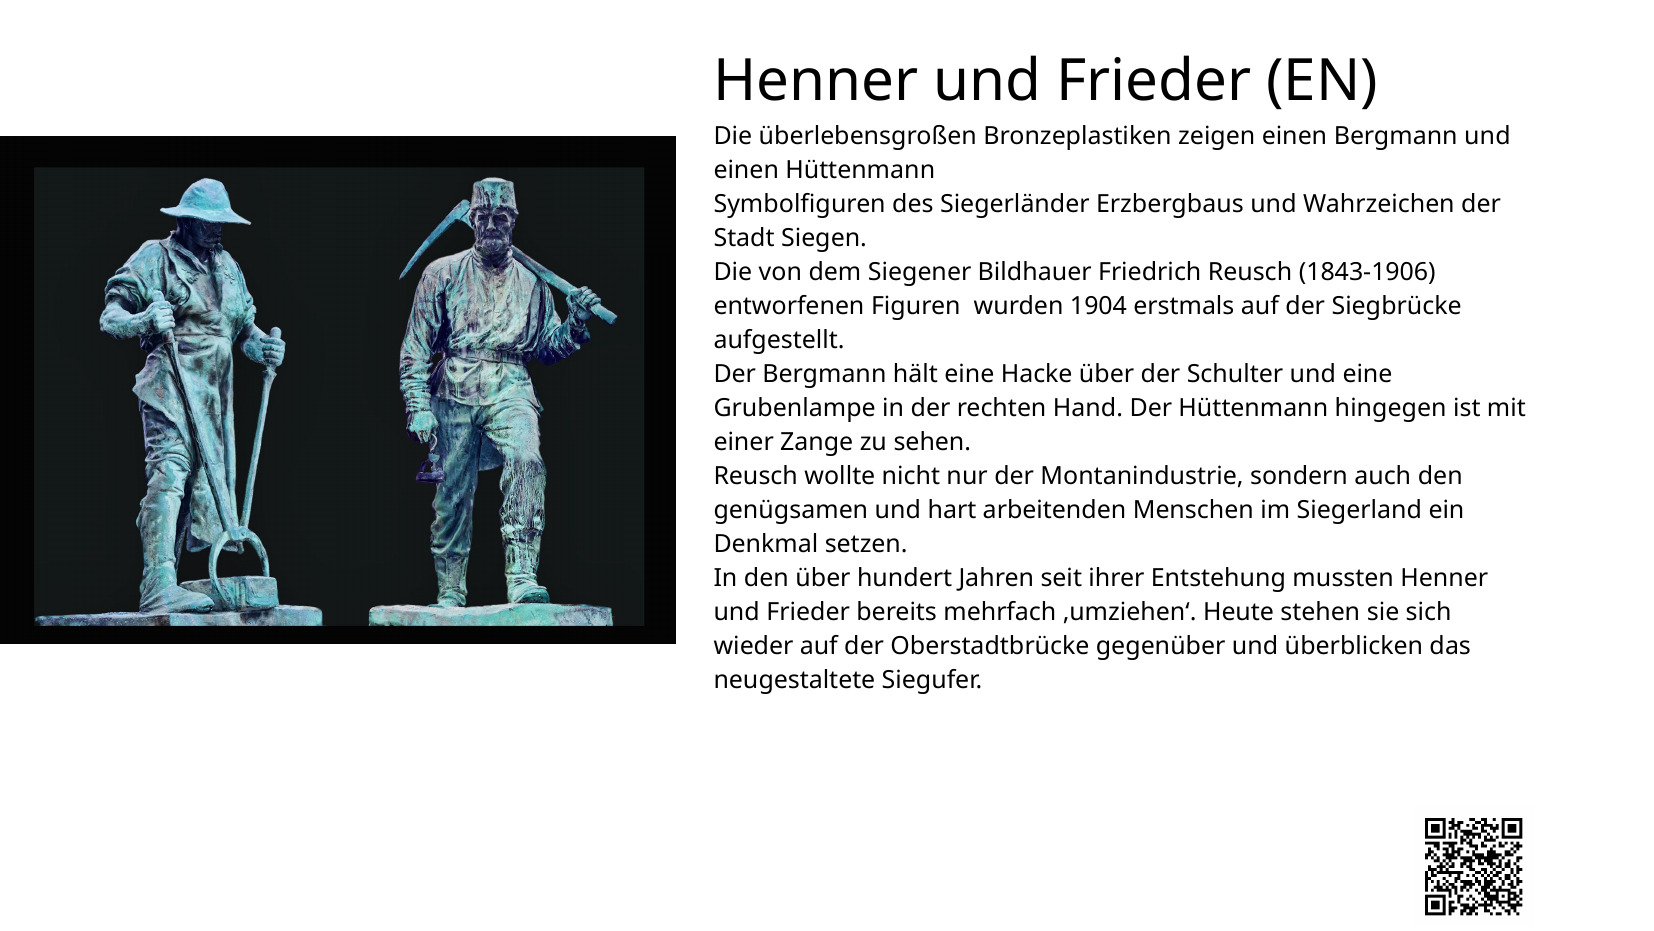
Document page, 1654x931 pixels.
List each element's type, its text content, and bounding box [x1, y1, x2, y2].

title Henner und Frieder (EN) Die überlebensgroßen Bronzeplastiken zeigen einen Bergmann und einen Hüttenmann Symbolfiguren des Siegerländer Erzbergbaus und Wahrzeichen der Stadt Siegen. Die von dem Siegener Bildhauer Friedrich Reusch (1843-1906) entworfenen Figuren wurden 1904 erstmals auf der Siegbrücke aufgestellt. Der Bergmann hält eine Hacke über der Schulter und eine Grubenlampe in der rechten Hand. Der Hüttenmann hingegen ist mit einer Zange zu sehen. Reusch wollte nicht nur der Montanindustrie, sondern auch den genügsamen und hart arbeitenden Menschen im Siegerland ein Denkmal setzen. In den über hundert Jahren seit ihrer Entstehung mussten Henner und Frieder bereits mehrfach ‚umziehen‘. Heute stehen sie sich wieder auf der Oberstadtbrücke gegenüber und überblicken das neugestaltete Siegufer. [713, 0, 1535, 764]
picture [0, 136, 676, 644]
picture [1413, 806, 1534, 927]
